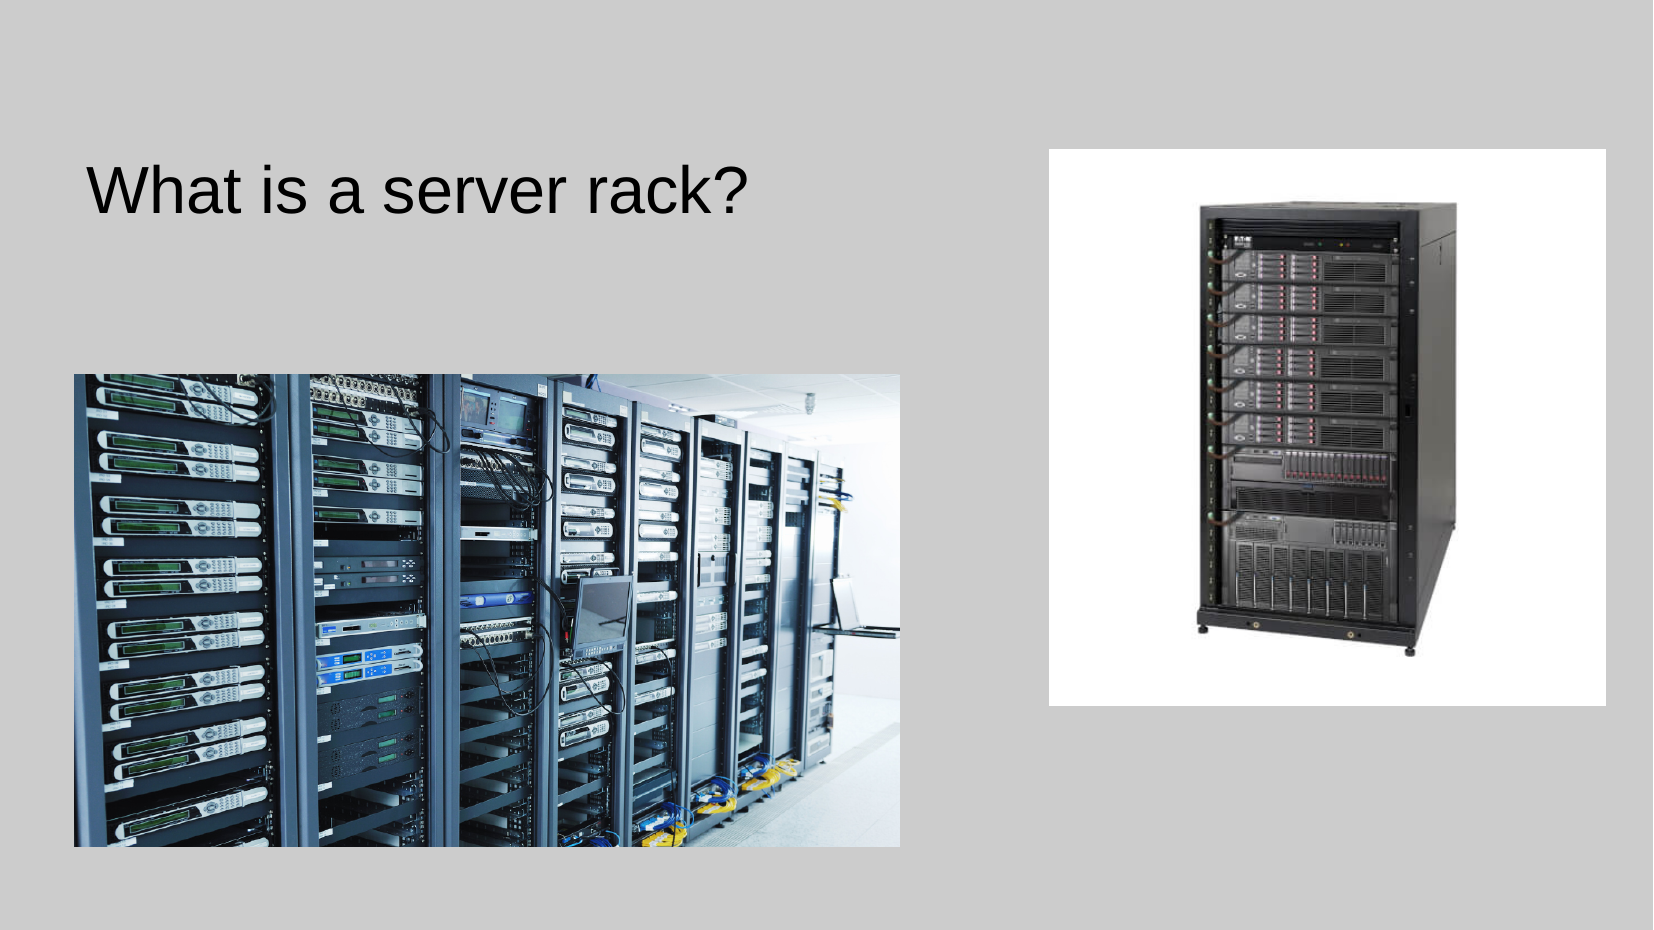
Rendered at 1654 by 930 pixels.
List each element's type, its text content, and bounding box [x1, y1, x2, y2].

picture [1049, 149, 1606, 706]
picture [74, 374, 900, 847]
title What is a server rack? [86, 112, 1575, 268]
